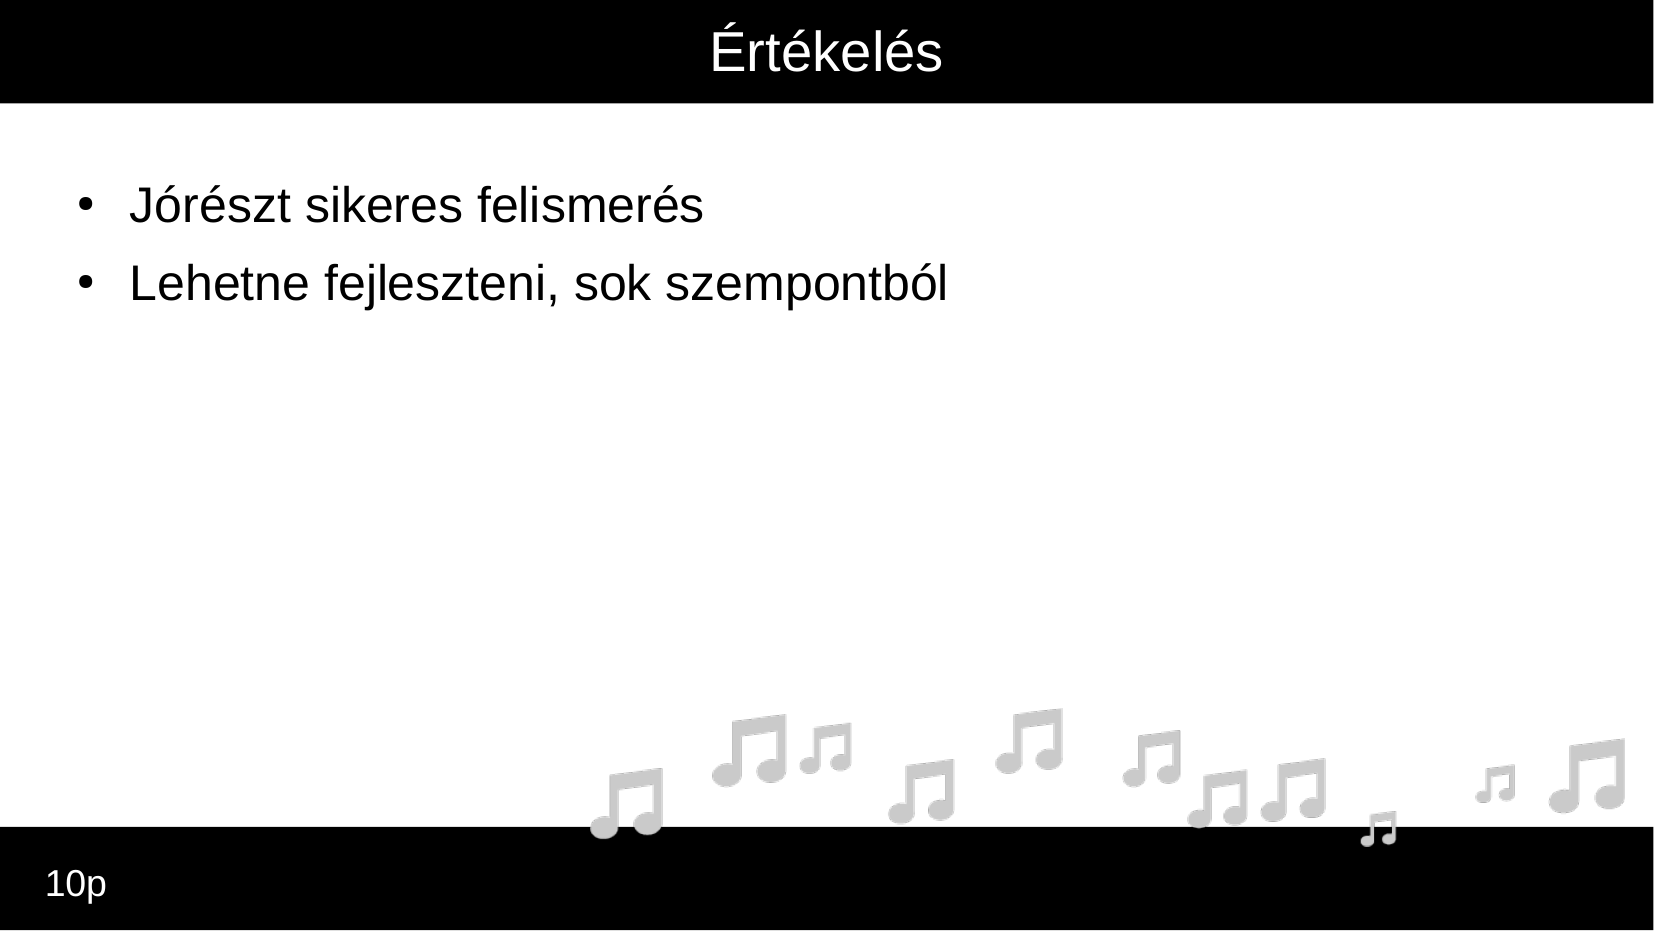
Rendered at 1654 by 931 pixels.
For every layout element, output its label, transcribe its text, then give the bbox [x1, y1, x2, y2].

list Jórészt sikeres felismerés Lehetne fejleszteni, sok szempontból [59, 177, 1595, 768]
title Értékelés [59, 6, 1595, 98]
text_box 10p [30, 855, 136, 931]
